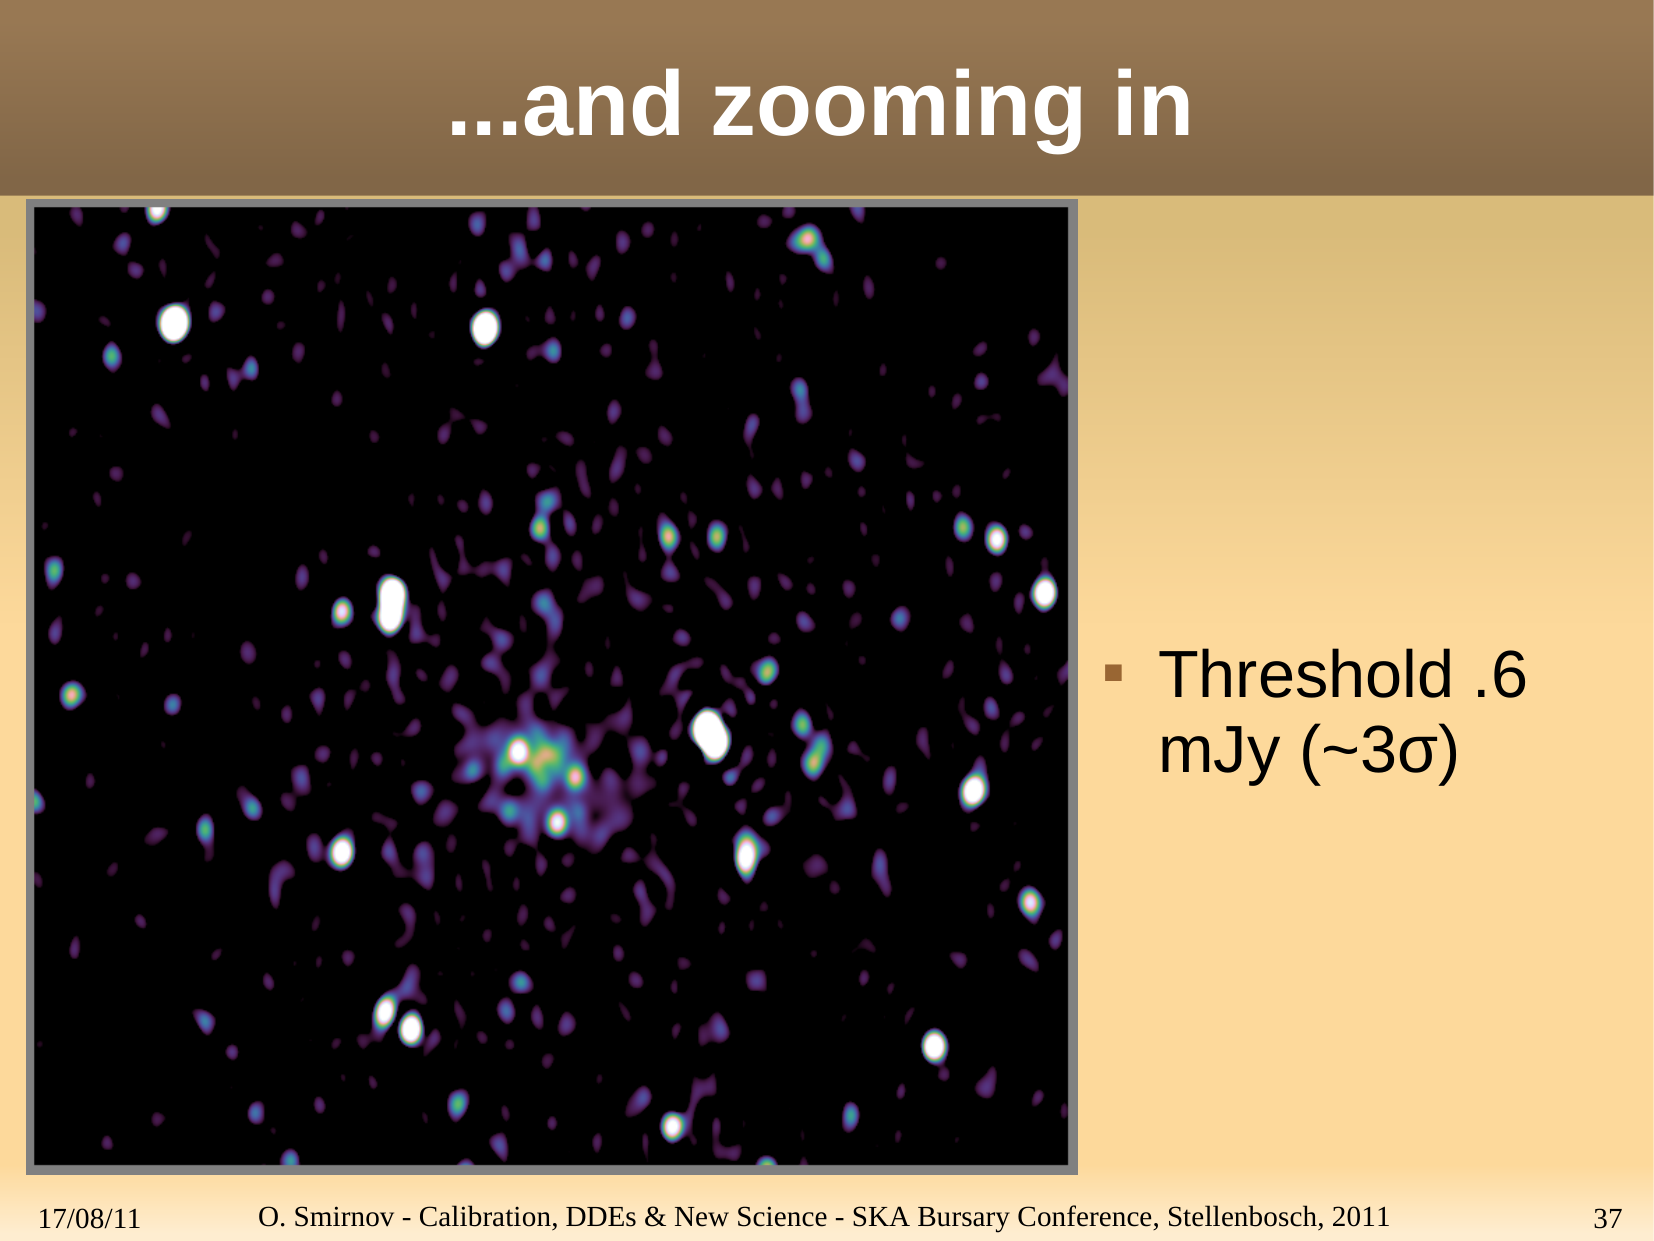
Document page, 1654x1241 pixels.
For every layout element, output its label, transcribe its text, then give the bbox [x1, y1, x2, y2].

title ...and zooming in [76, 0, 1565, 208]
picture [0, 0, 1654, 1241]
list Threshold .6 mJy (~3σ) [1087, 637, 1613, 1163]
